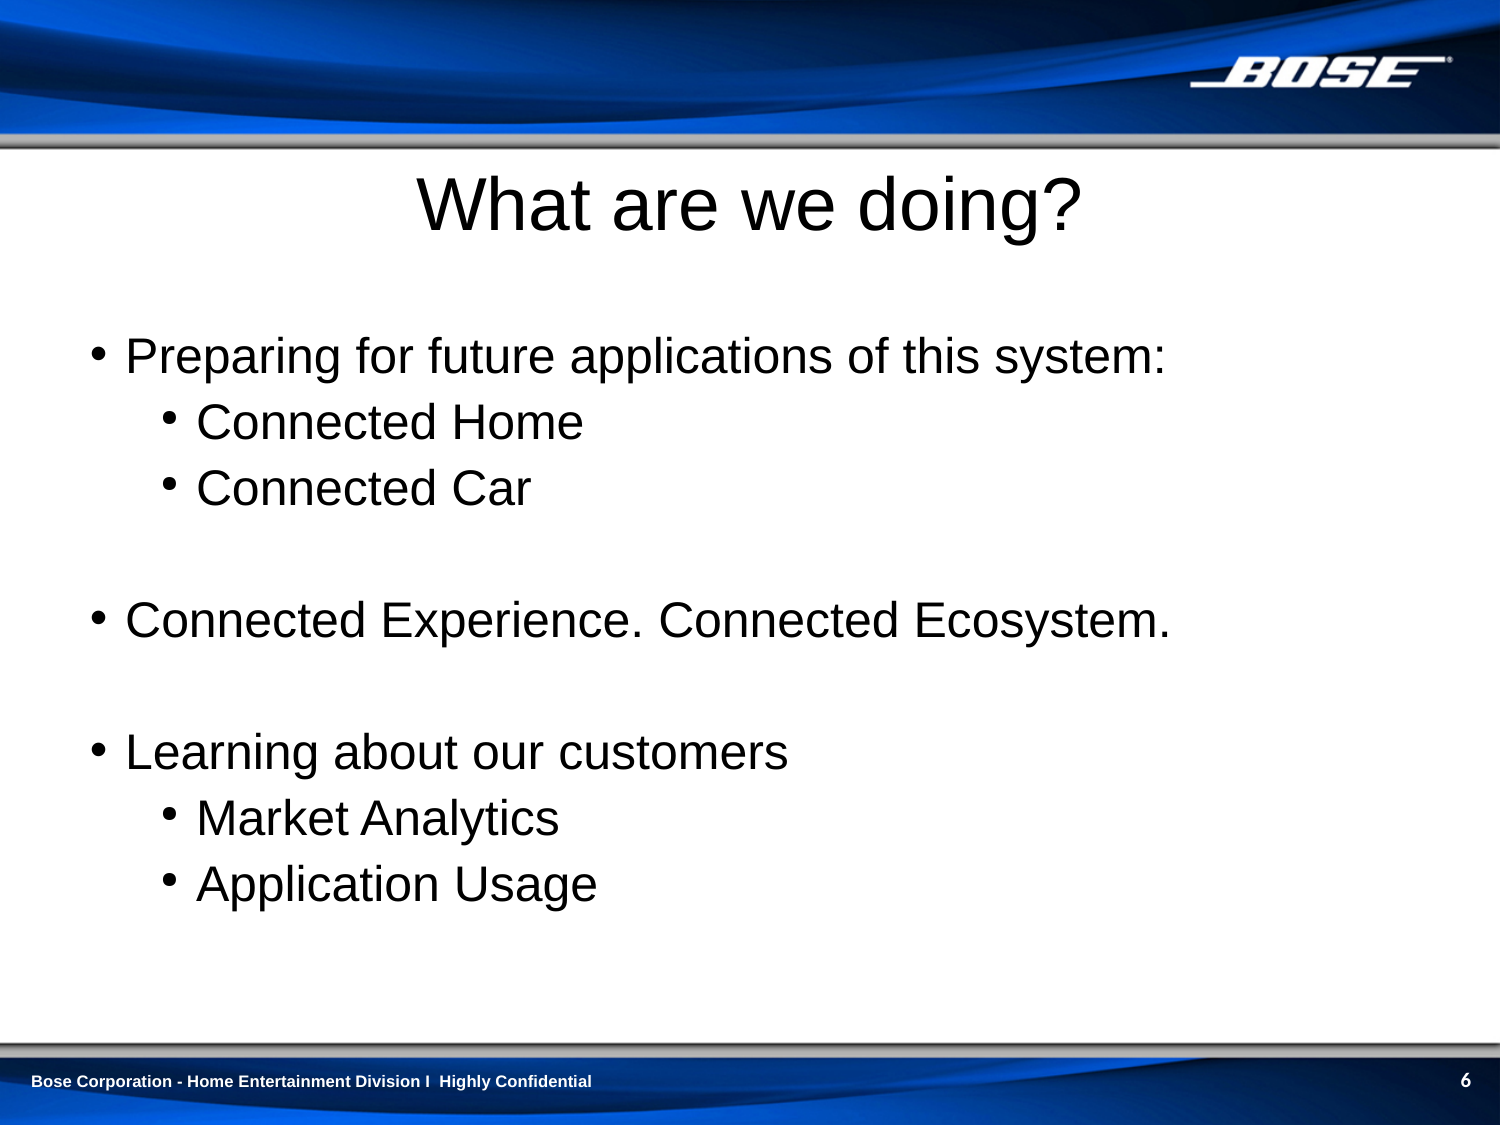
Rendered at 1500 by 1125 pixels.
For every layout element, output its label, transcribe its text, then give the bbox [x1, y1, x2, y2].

text_box What are we doing? [74, 120, 1425, 280]
text_box Preparing for future applications of this system: Connected Home Connected Car Connected Experience. Connected Ecosystem. Learning about our customers Market Analytics Application Usage [74, 310, 1425, 938]
picture [0, 0, 1500, 1125]
